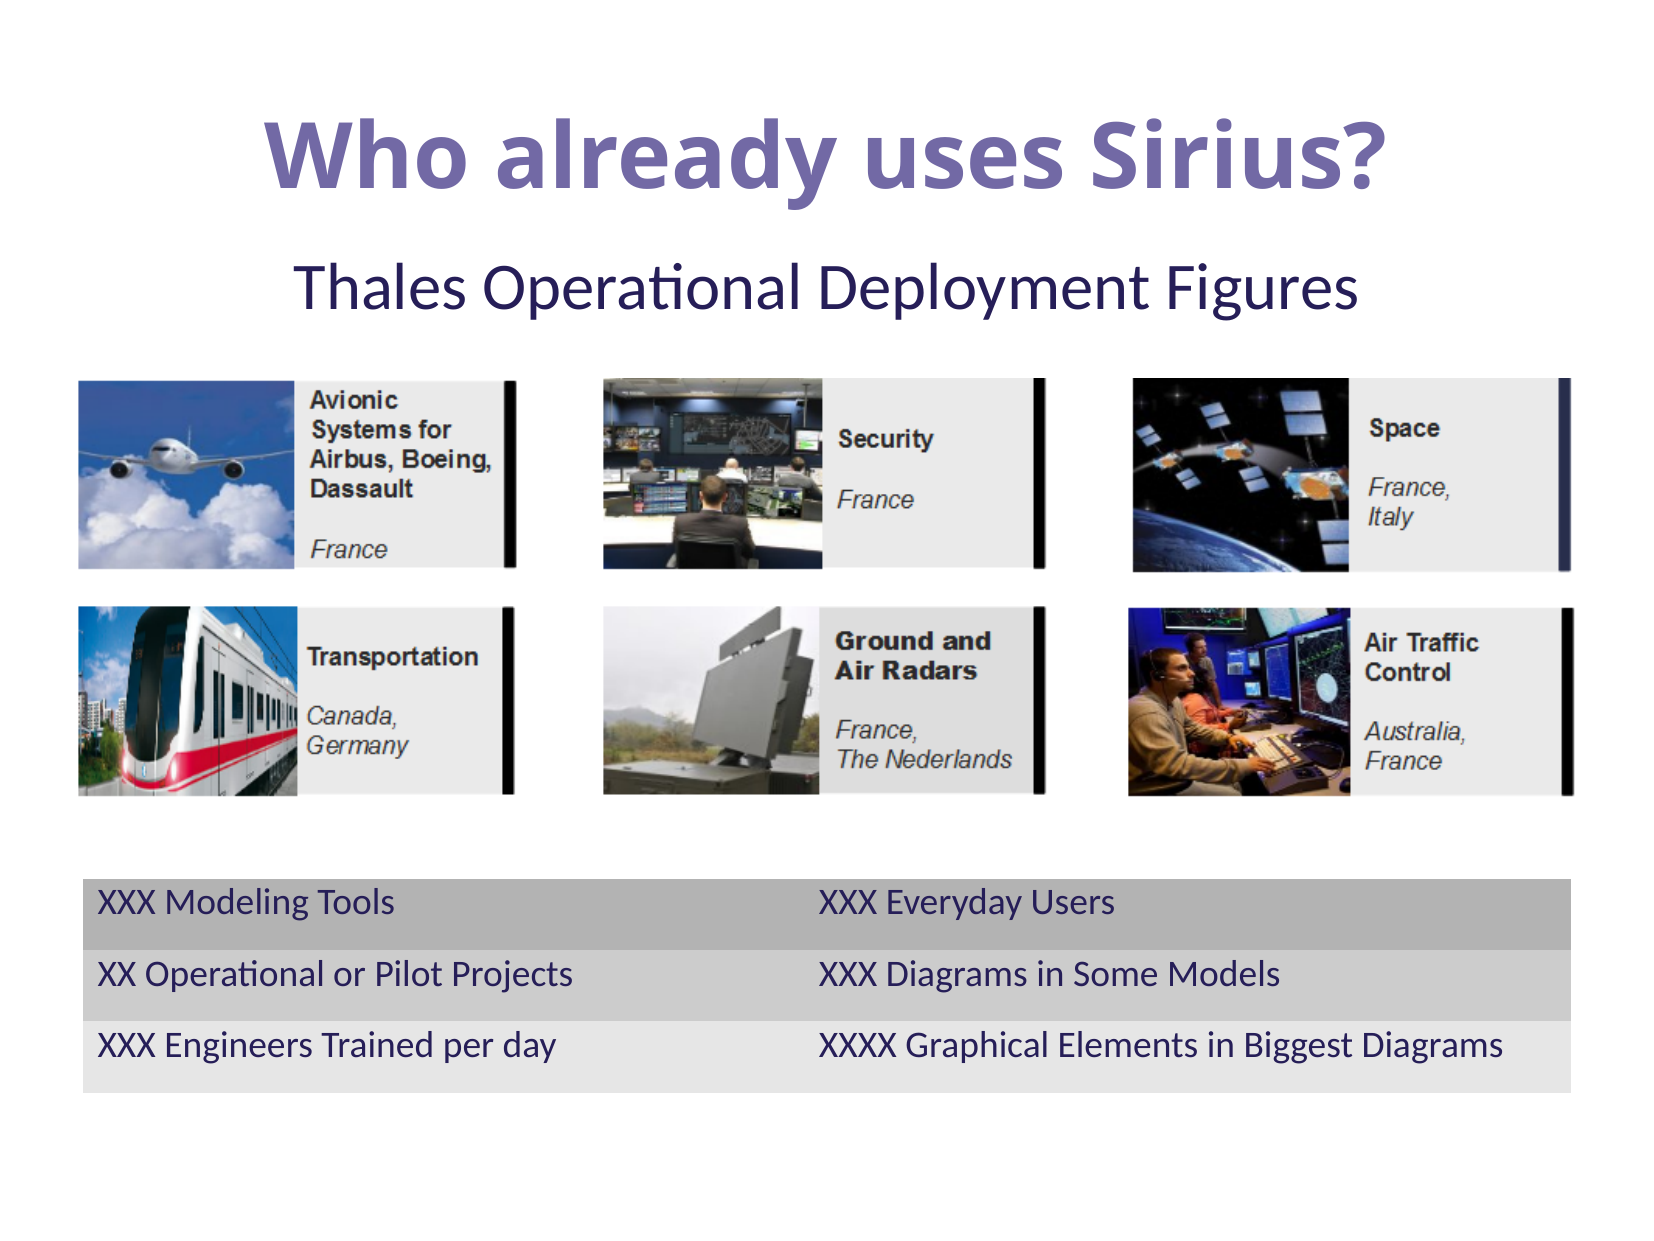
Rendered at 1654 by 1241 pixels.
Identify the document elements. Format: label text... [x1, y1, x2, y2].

table_cell XXXX Graphical Elements in Biggest Diagrams [804, 1021, 1571, 1093]
table_cell XXX Engineers Trained per day [83, 1021, 804, 1093]
table_cell XXX Diagrams in Some Models [804, 950, 1571, 1021]
title Who already uses Sirius? [82, 49, 1571, 257]
table_header XXX Everyday Users [804, 879, 1571, 950]
list Thales Operational Deployment Figures [82, 259, 1571, 355]
table_cell XX Operational or Pilot Projects [83, 950, 804, 1021]
table_header XXX Modeling Tools [83, 879, 804, 950]
picture [74, 378, 1579, 801]
